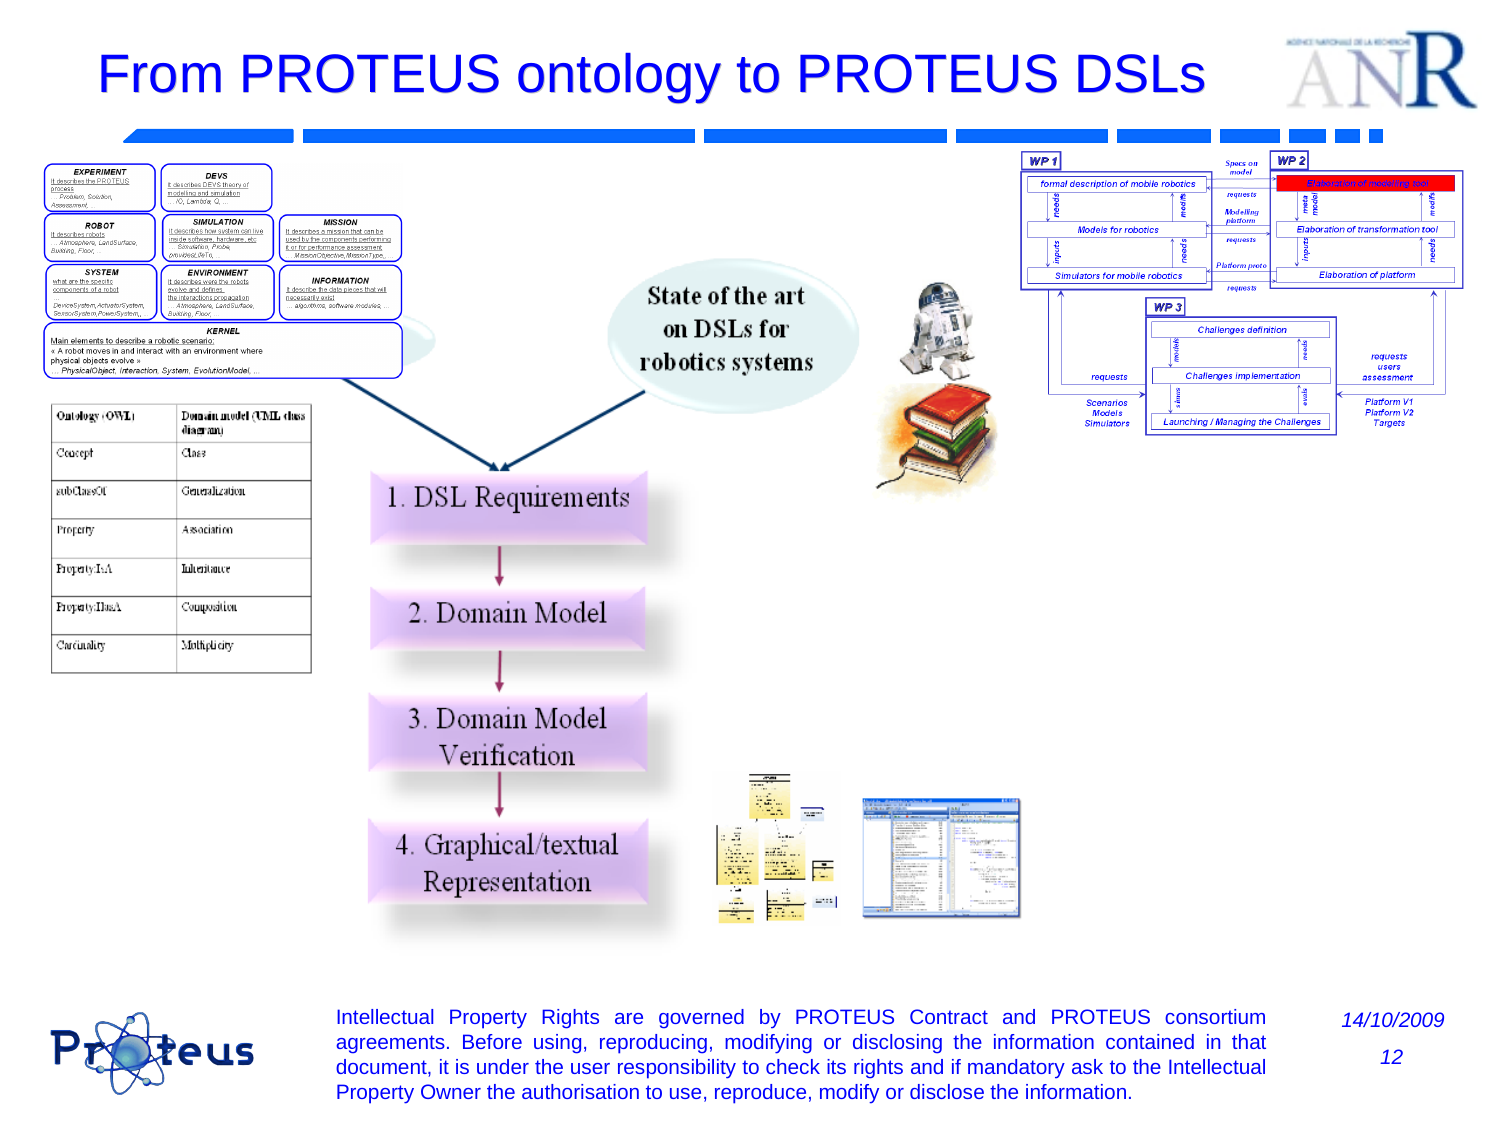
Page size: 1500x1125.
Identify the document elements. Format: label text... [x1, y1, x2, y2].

picture [35, 1003, 272, 1101]
title From PROTEUS ontology to PROTEUS DSLs [23, 11, 1264, 130]
picture [43, 150, 1464, 964]
picture [1281, 27, 1484, 115]
